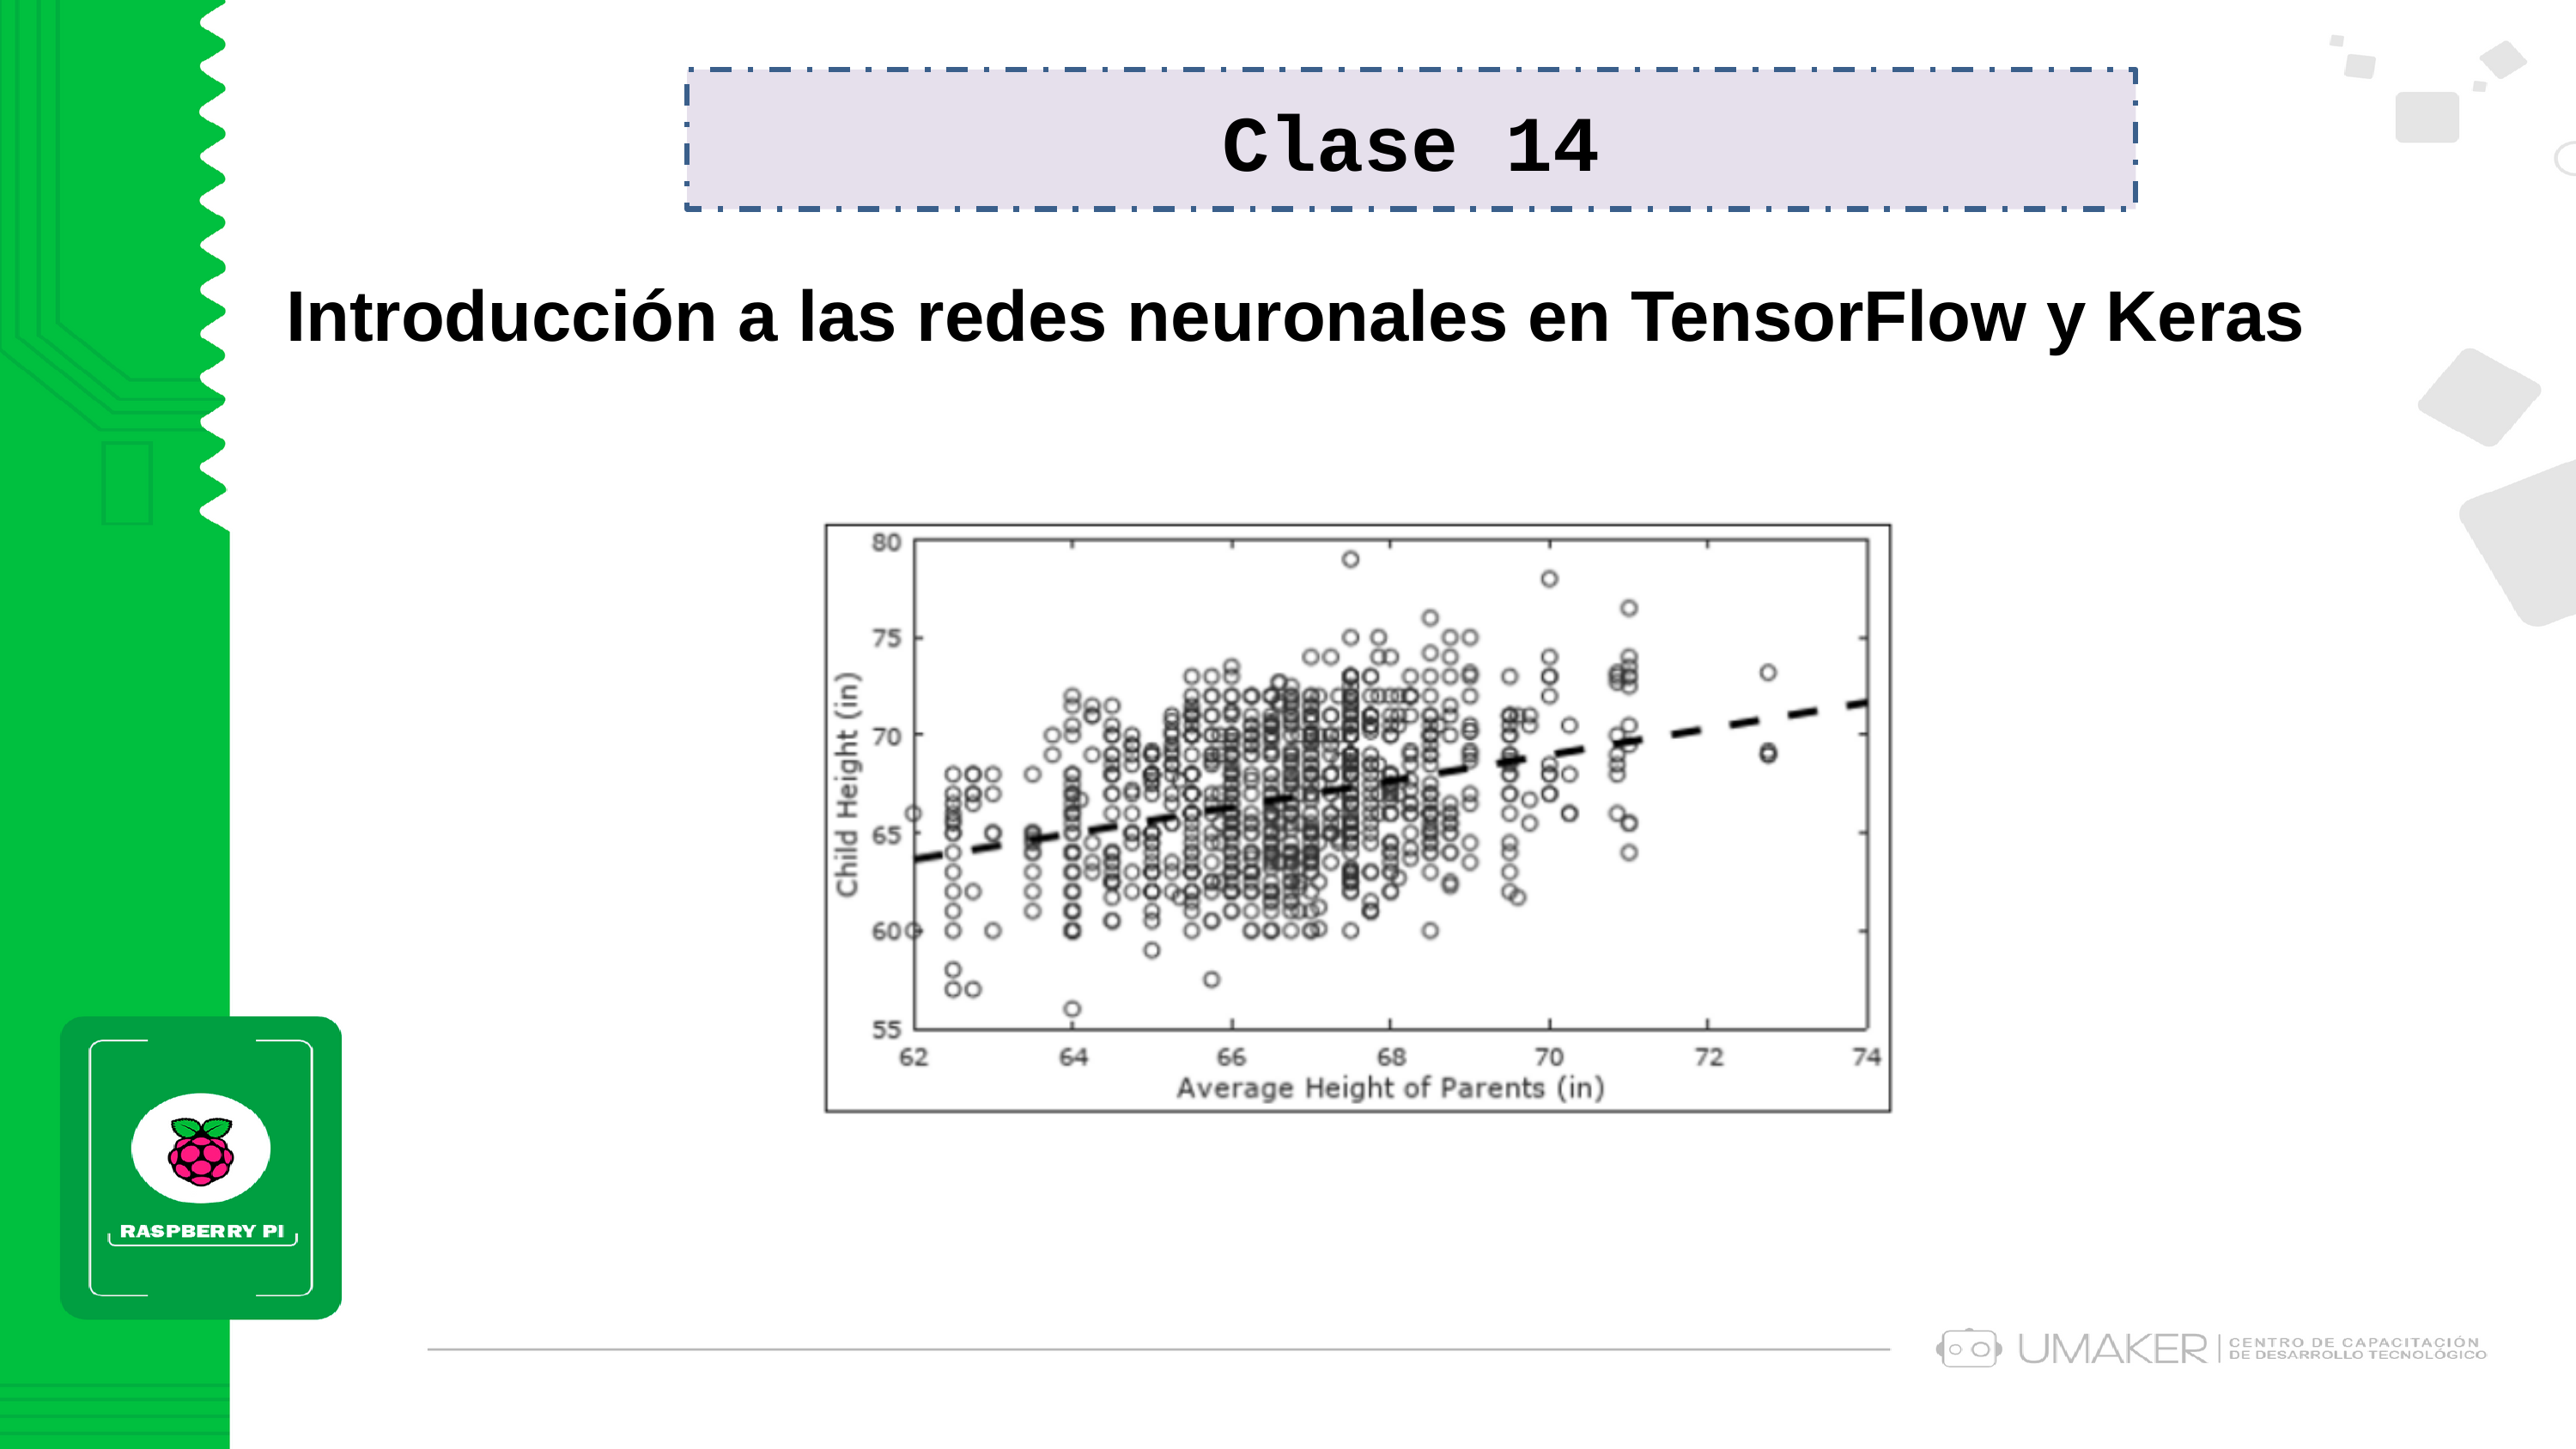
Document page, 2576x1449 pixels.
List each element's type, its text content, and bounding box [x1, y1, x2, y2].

text_box Clase 14 [687, 70, 2136, 209]
picture [0, 0, 2576, 1449]
text_box Introducción a las redes neuronales en TensorFlow y Keras [229, 264, 2363, 416]
